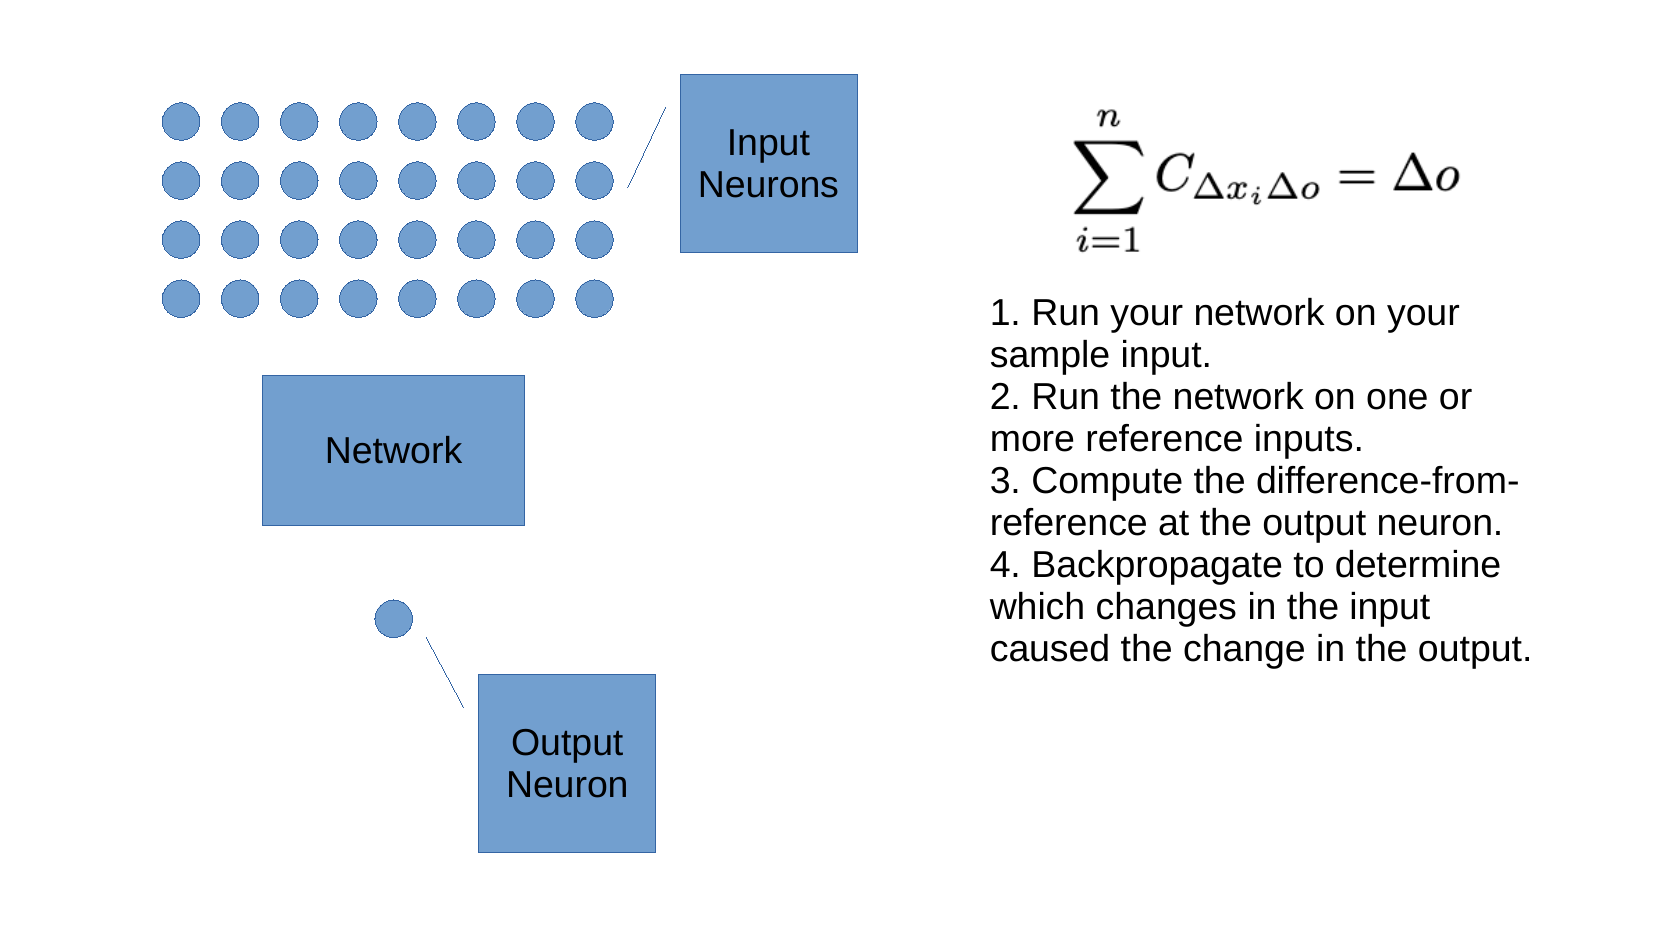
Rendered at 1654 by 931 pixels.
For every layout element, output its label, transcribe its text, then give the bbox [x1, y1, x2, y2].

text_box Input Neurons [680, 75, 857, 252]
text_box [516, 161, 555, 200]
text_box [339, 102, 378, 141]
text_box [398, 161, 437, 200]
text_box [280, 220, 319, 259]
text_box [339, 220, 378, 259]
text_box [398, 102, 437, 141]
text_box [374, 599, 413, 638]
text_box [339, 279, 378, 318]
text_box [162, 220, 200, 259]
text_box [516, 220, 555, 259]
text_box [516, 102, 555, 141]
text_box [575, 220, 614, 259]
text_box [398, 220, 437, 259]
text_box [162, 161, 200, 200]
text_box [221, 102, 259, 141]
text_box [162, 102, 200, 141]
text_box [339, 161, 378, 200]
text_box Network [262, 375, 525, 526]
text_box [280, 102, 319, 141]
text_box 1. Run your network on your sample input. 2. Run the network on one or more reference inputs. 3. Compute the difference-from-reference at the output neuron. 4. Backpropagate to determine which changes in the input caused the change in the output. [975, 284, 1576, 678]
text_box Output Neuron [479, 675, 656, 852]
text_box [457, 220, 496, 259]
text_box [221, 220, 259, 259]
text_box [575, 102, 614, 141]
text_box [575, 279, 614, 318]
text_box [516, 279, 555, 318]
text_box [221, 279, 259, 318]
text_box [280, 161, 319, 200]
text_box [457, 102, 496, 141]
text_box [280, 279, 319, 318]
picture [1040, 86, 1463, 263]
text_box [575, 161, 614, 200]
text_box [162, 279, 200, 318]
text_box [457, 279, 496, 318]
text_box [457, 161, 496, 200]
text_box [398, 279, 437, 318]
text_box [221, 161, 259, 200]
